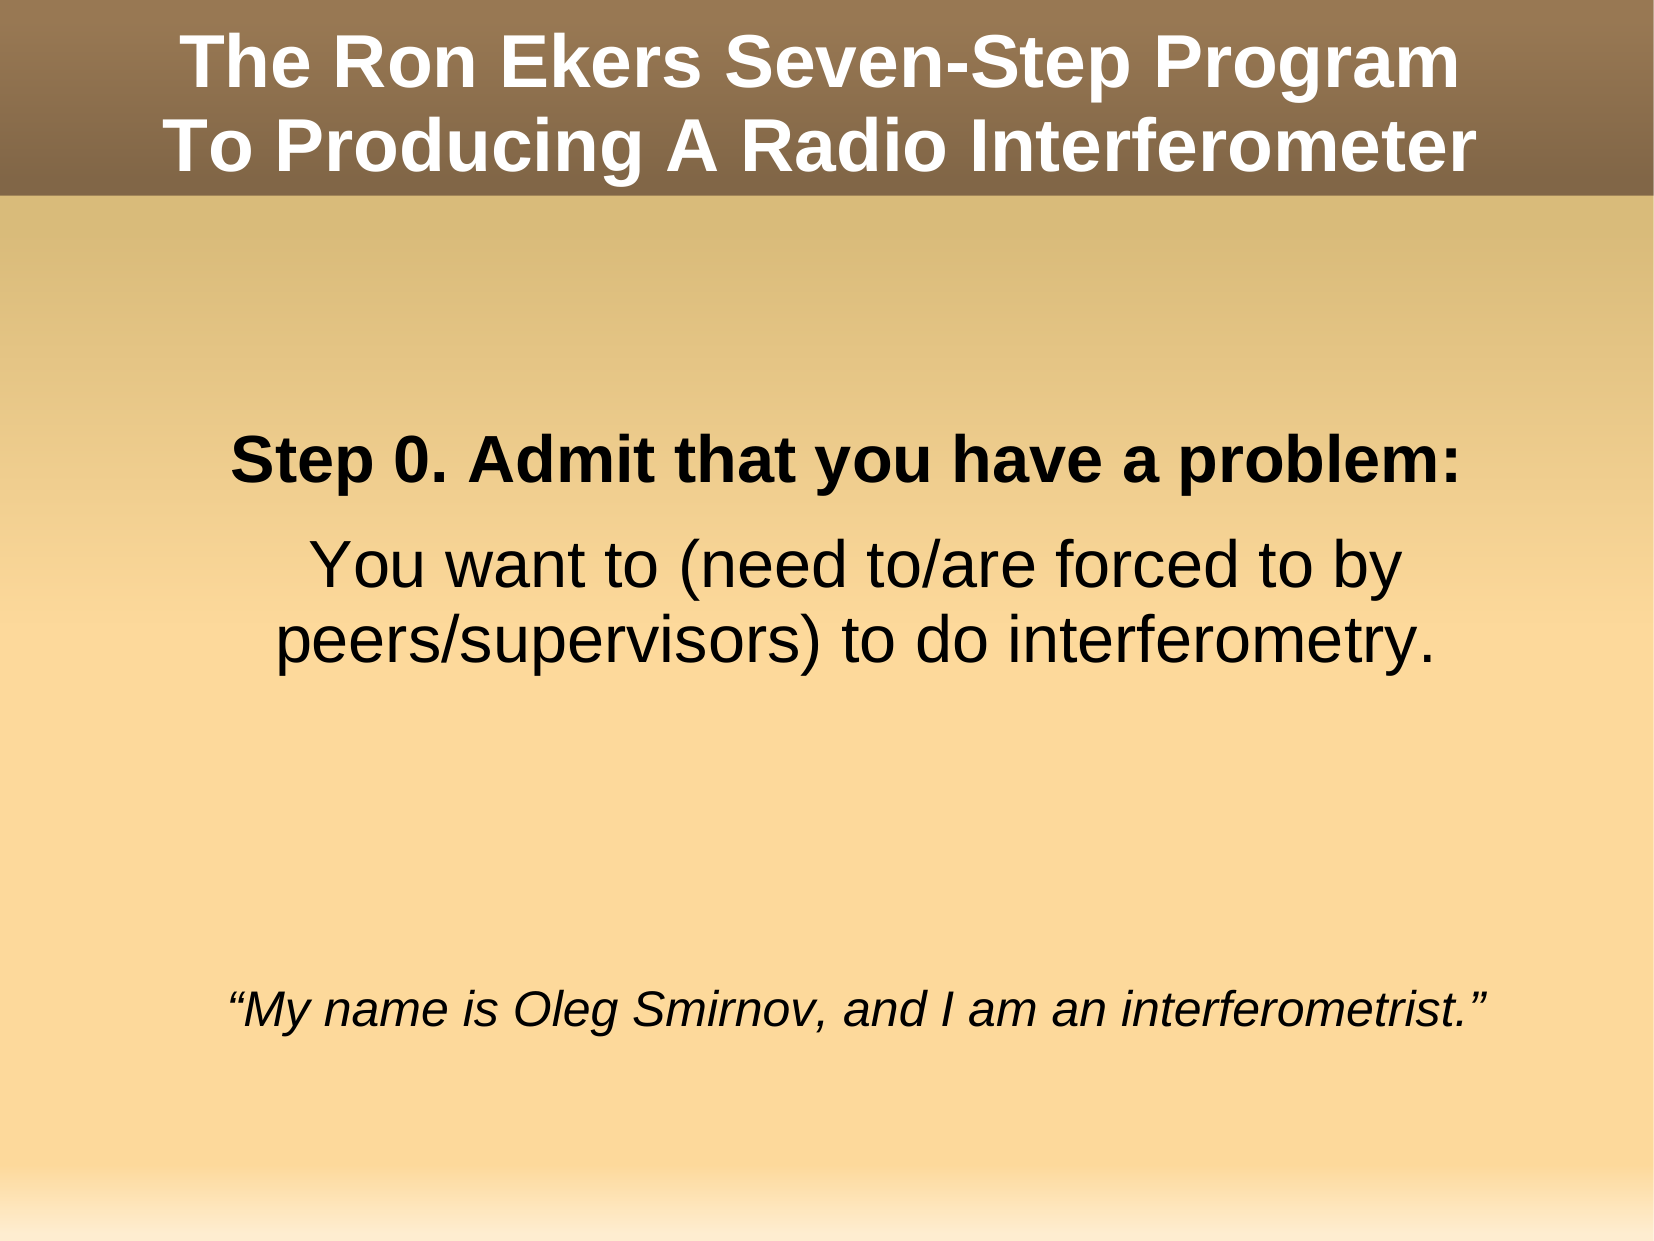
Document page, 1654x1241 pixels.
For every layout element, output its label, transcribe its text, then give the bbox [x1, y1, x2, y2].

picture [0, 0, 1654, 1241]
list Step 0. Admit that you have a problem: You want to (need to/are forced to by peers/supervisors) to do interferometry. “My name is Oleg Smirnov, and I am an interferometrist.” [112, 300, 1601, 1119]
title The Ron Ekers Seven-Step Program To Producing A Radio Interferometer [76, 7, 1565, 200]
